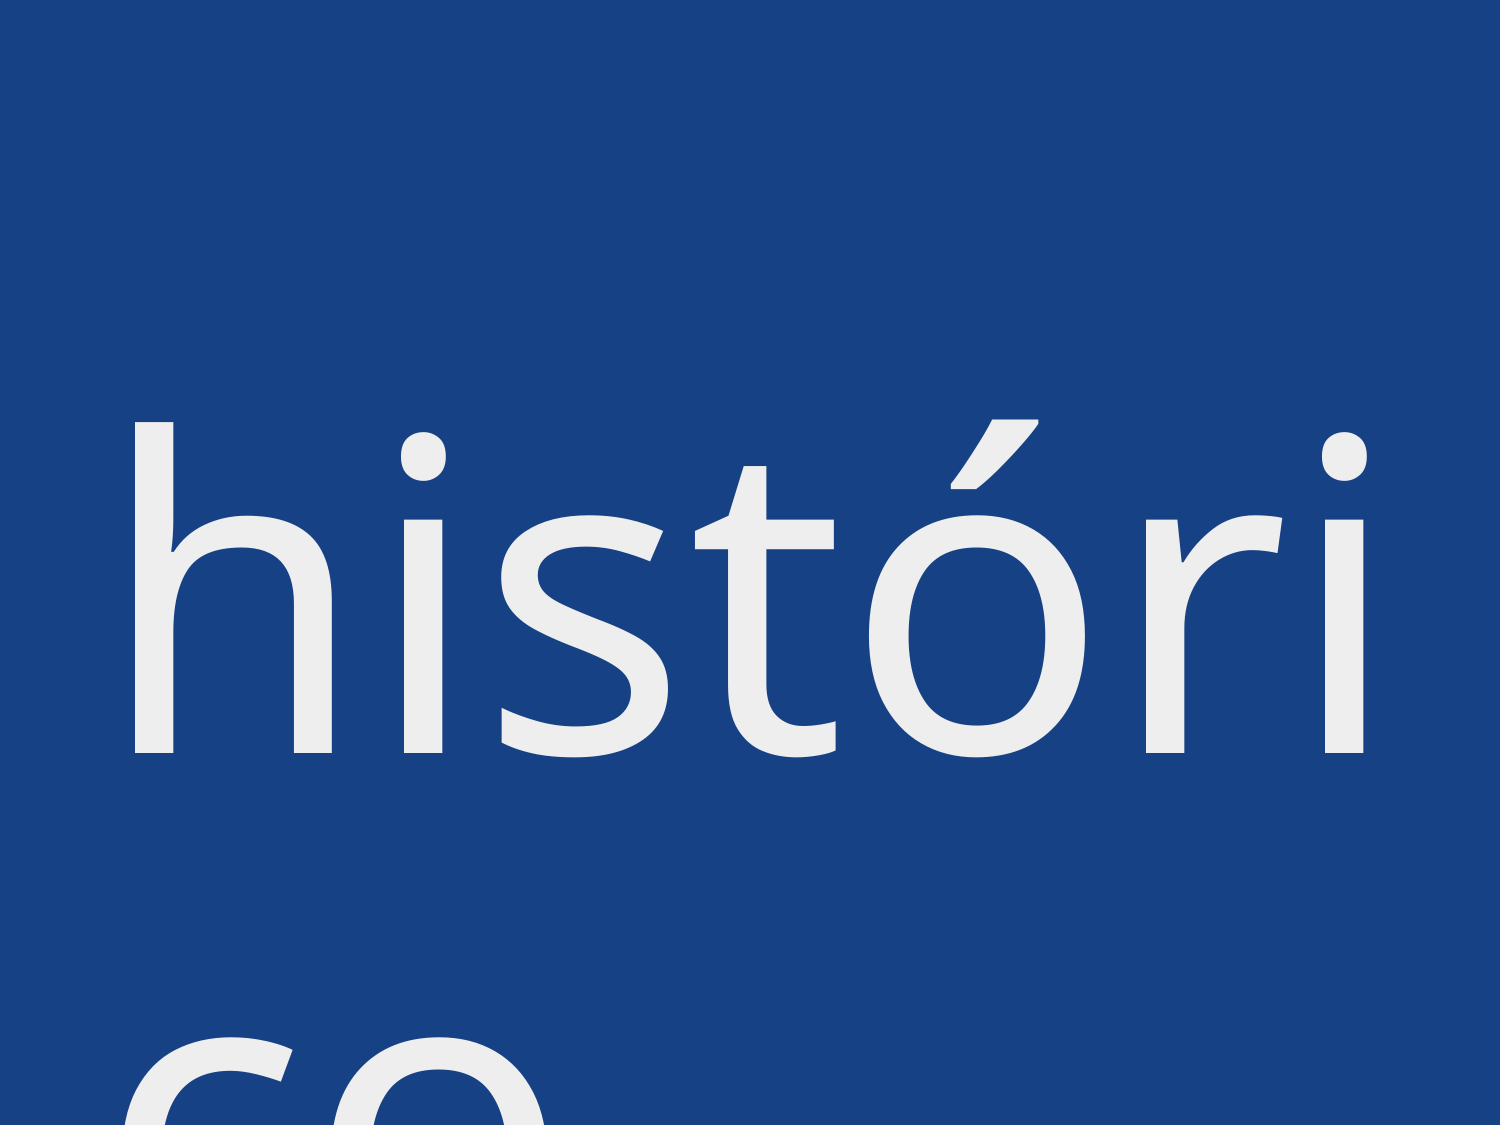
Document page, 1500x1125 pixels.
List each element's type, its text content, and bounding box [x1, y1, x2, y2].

title histórico [72, 310, 1428, 815]
